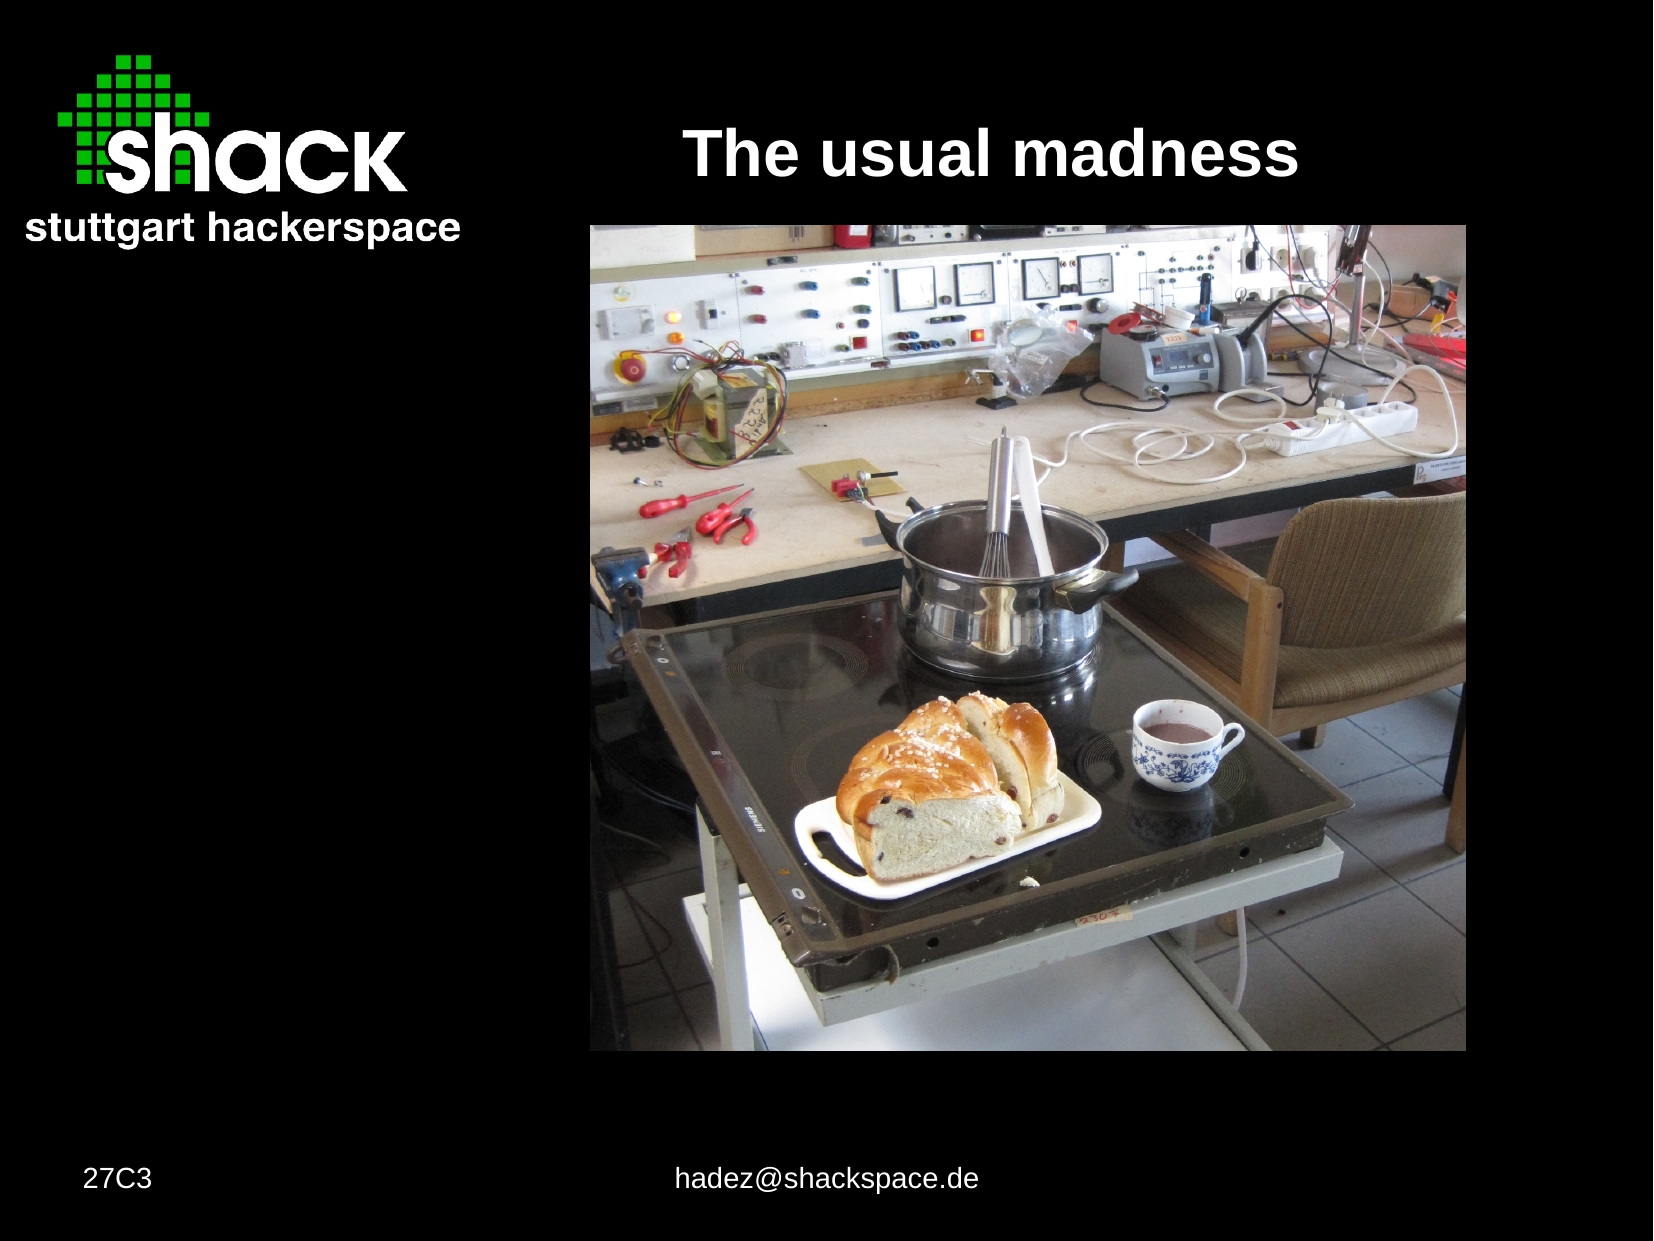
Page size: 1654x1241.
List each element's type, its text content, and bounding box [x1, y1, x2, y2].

picture [8, 47, 477, 257]
title The usual madness [412, 49, 1571, 257]
picture [589, 225, 1466, 1051]
